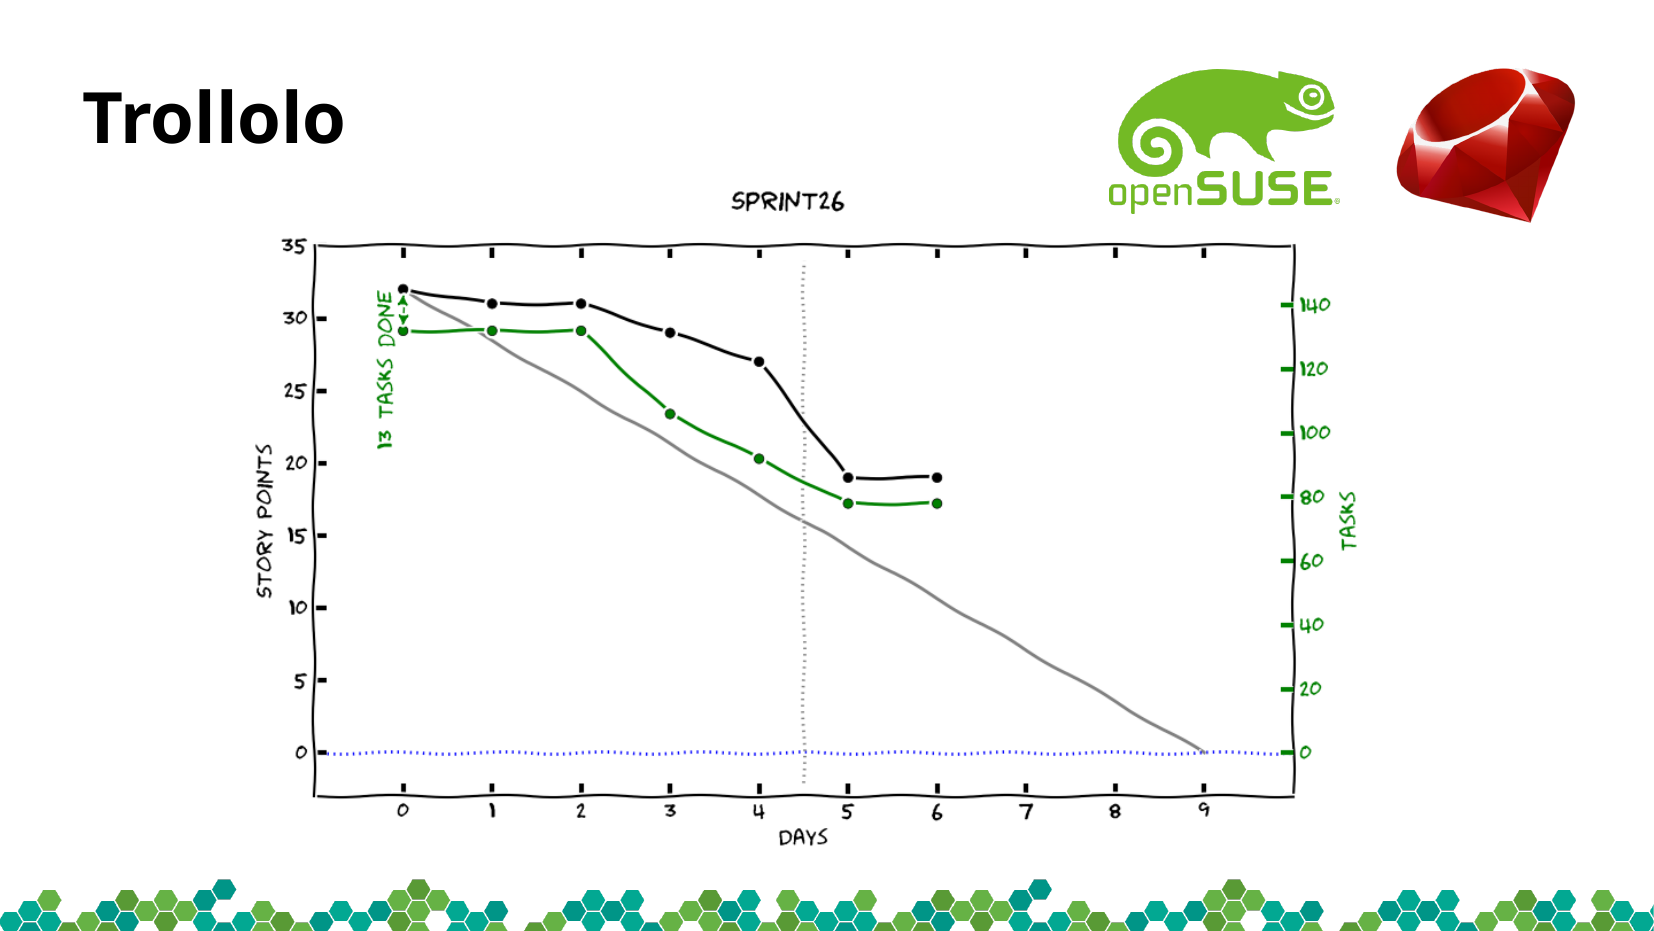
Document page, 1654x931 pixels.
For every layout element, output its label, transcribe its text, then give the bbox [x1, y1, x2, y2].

picture [244, 69, 1367, 857]
text_box Trollolo [82, 37, 1571, 193]
picture [1391, 63, 1578, 228]
picture [0, 871, 1654, 931]
